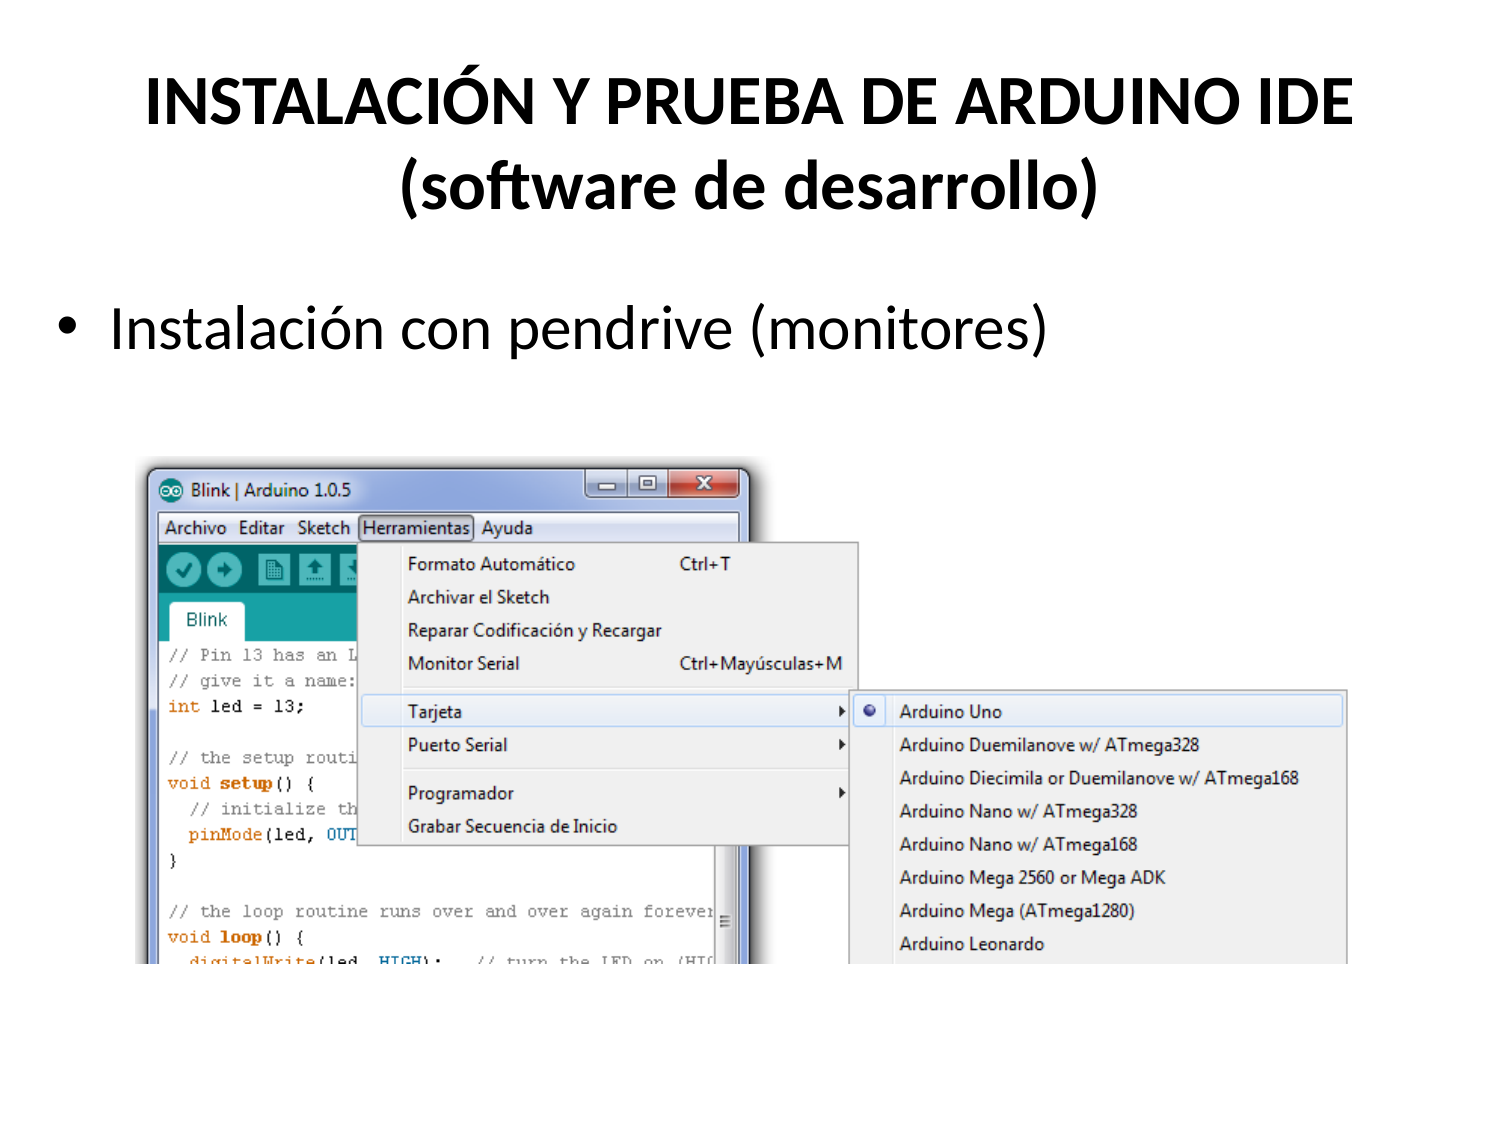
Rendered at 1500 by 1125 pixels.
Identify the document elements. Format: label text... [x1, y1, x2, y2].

list Instalación con pendrive (monitores) [41, 278, 1117, 389]
title INSTALACIÓN Y PRUEBA DE ARDUINO IDE (software de desarrollo) [75, 45, 1425, 233]
picture [135, 456, 1360, 965]
